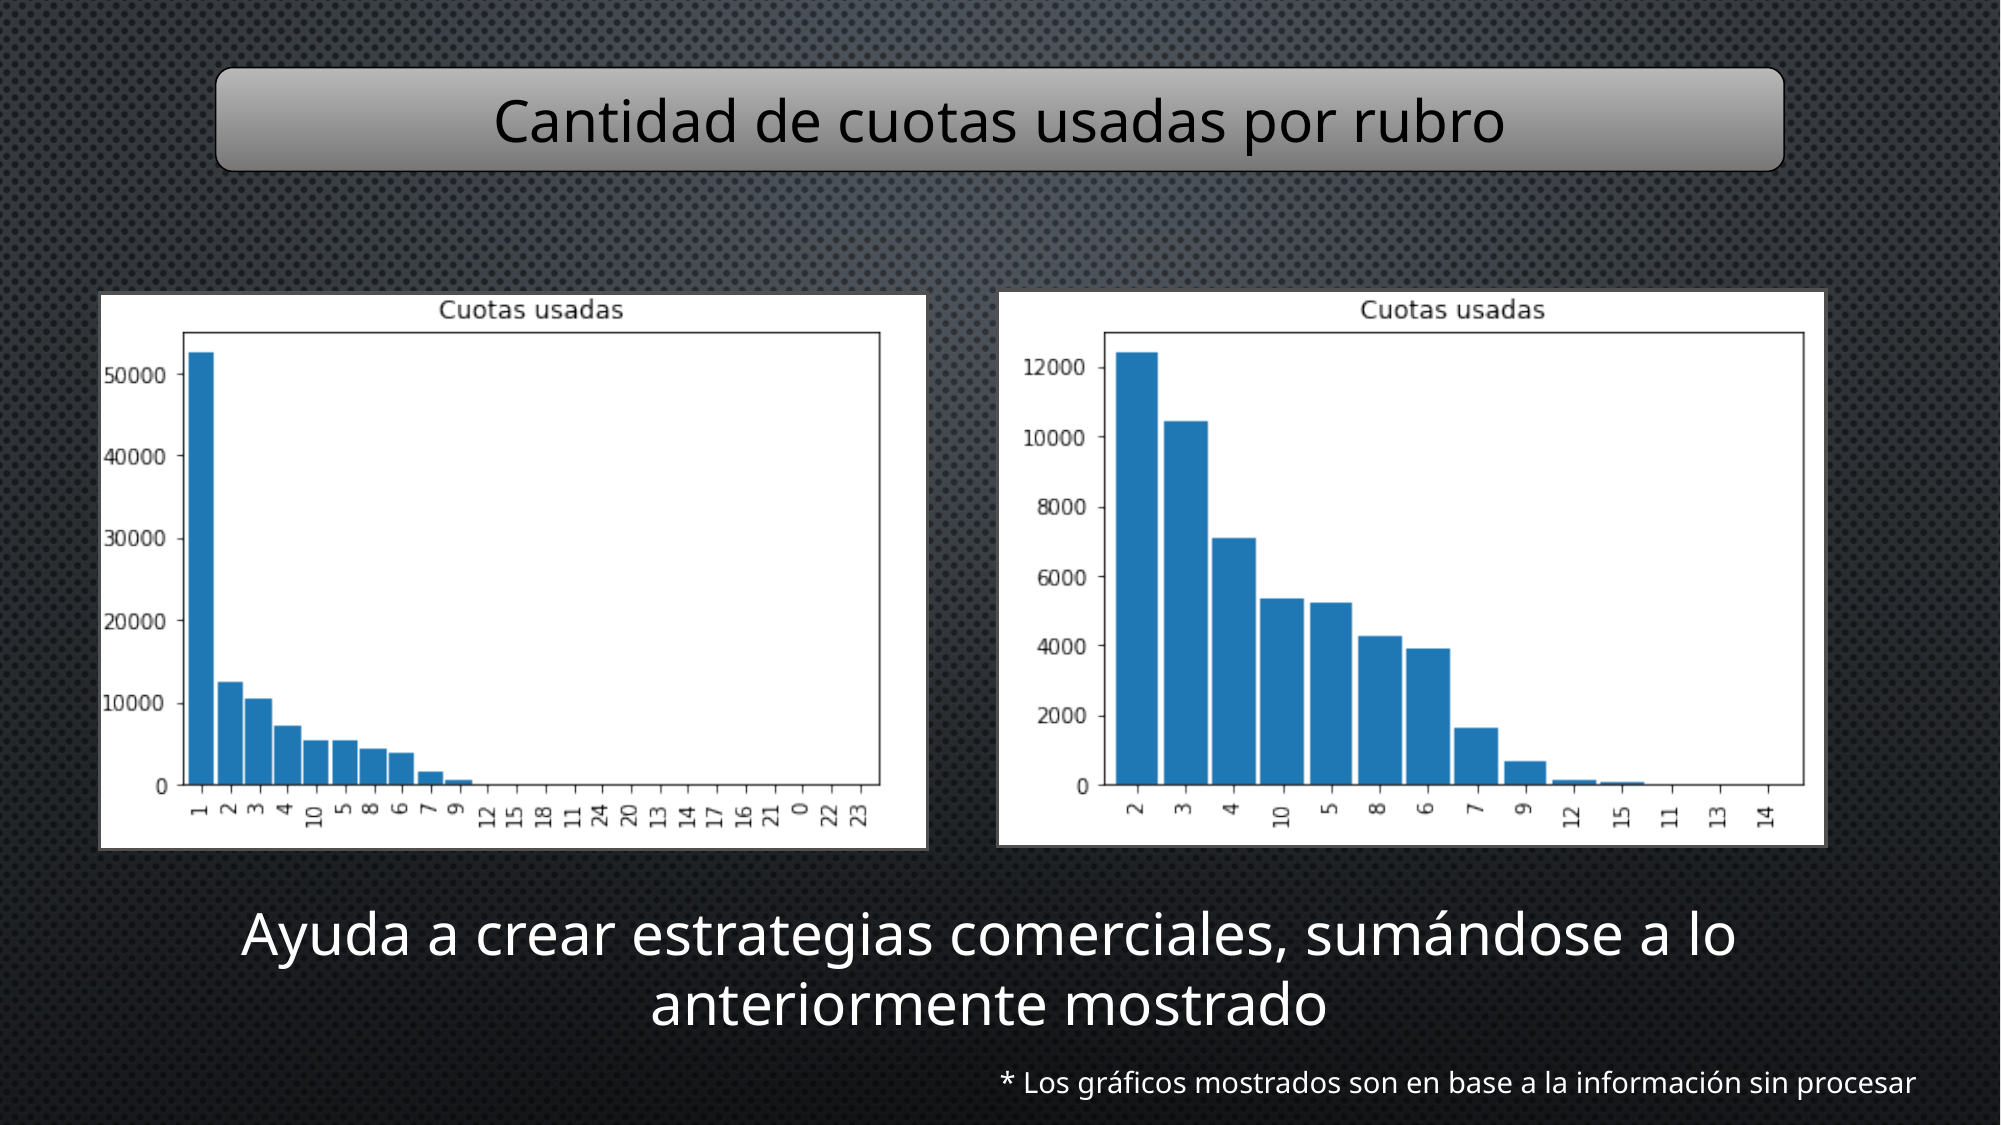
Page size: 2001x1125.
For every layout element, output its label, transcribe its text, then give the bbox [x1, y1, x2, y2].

text_box [100, 293, 928, 849]
text_box * Los gráficos mostrados son en base a la información sin procesar [935, 1057, 1981, 1108]
text_box [998, 290, 1826, 846]
picture [87, 284, 894, 841]
text_box Cantidad de cuotas usadas por rubro [215, 67, 1785, 172]
text_box Ayuda a crear estrategias comerciales, sumándose a lo anteriormente mostrado [37, 889, 1943, 1047]
picture [1008, 284, 1816, 841]
